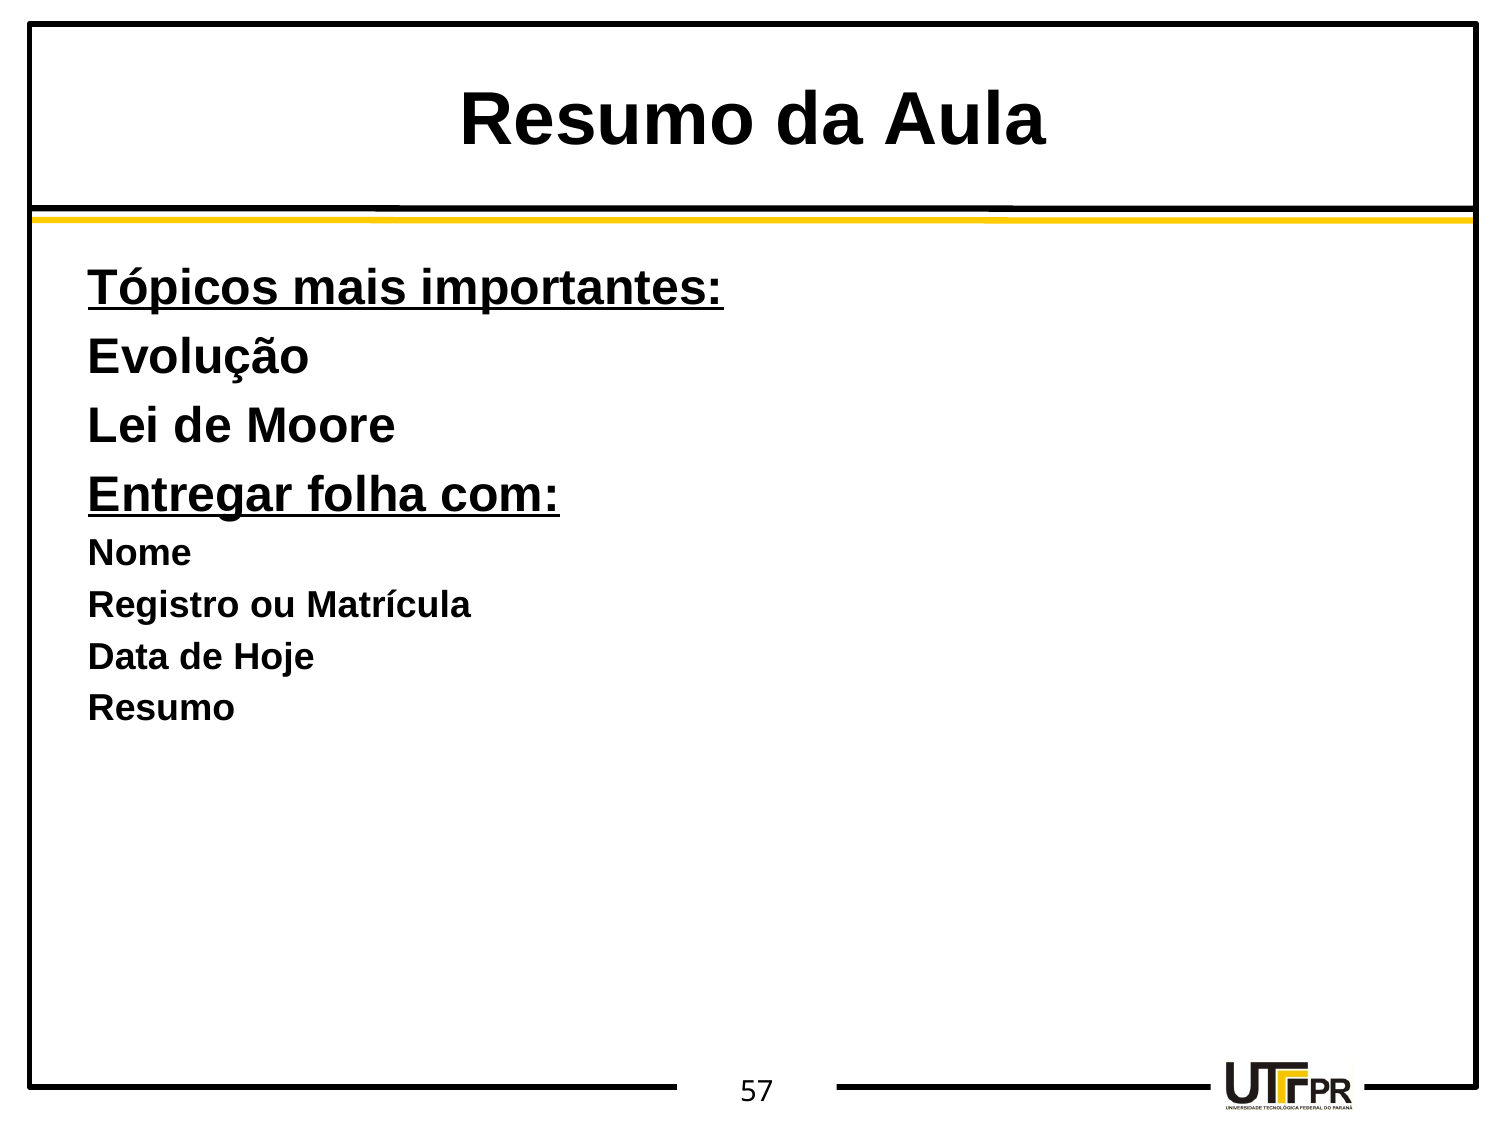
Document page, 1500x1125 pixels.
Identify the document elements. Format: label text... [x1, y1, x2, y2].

list Tópicos mais importantes: Evolução Lei de Moore Entregar folha com: Nome Registro ou Matrícula Data de Hoje Resumo [72, 257, 1428, 1027]
title Resumo da Aula [29, 47, 1477, 195]
picture [1225, 1062, 1353, 1110]
